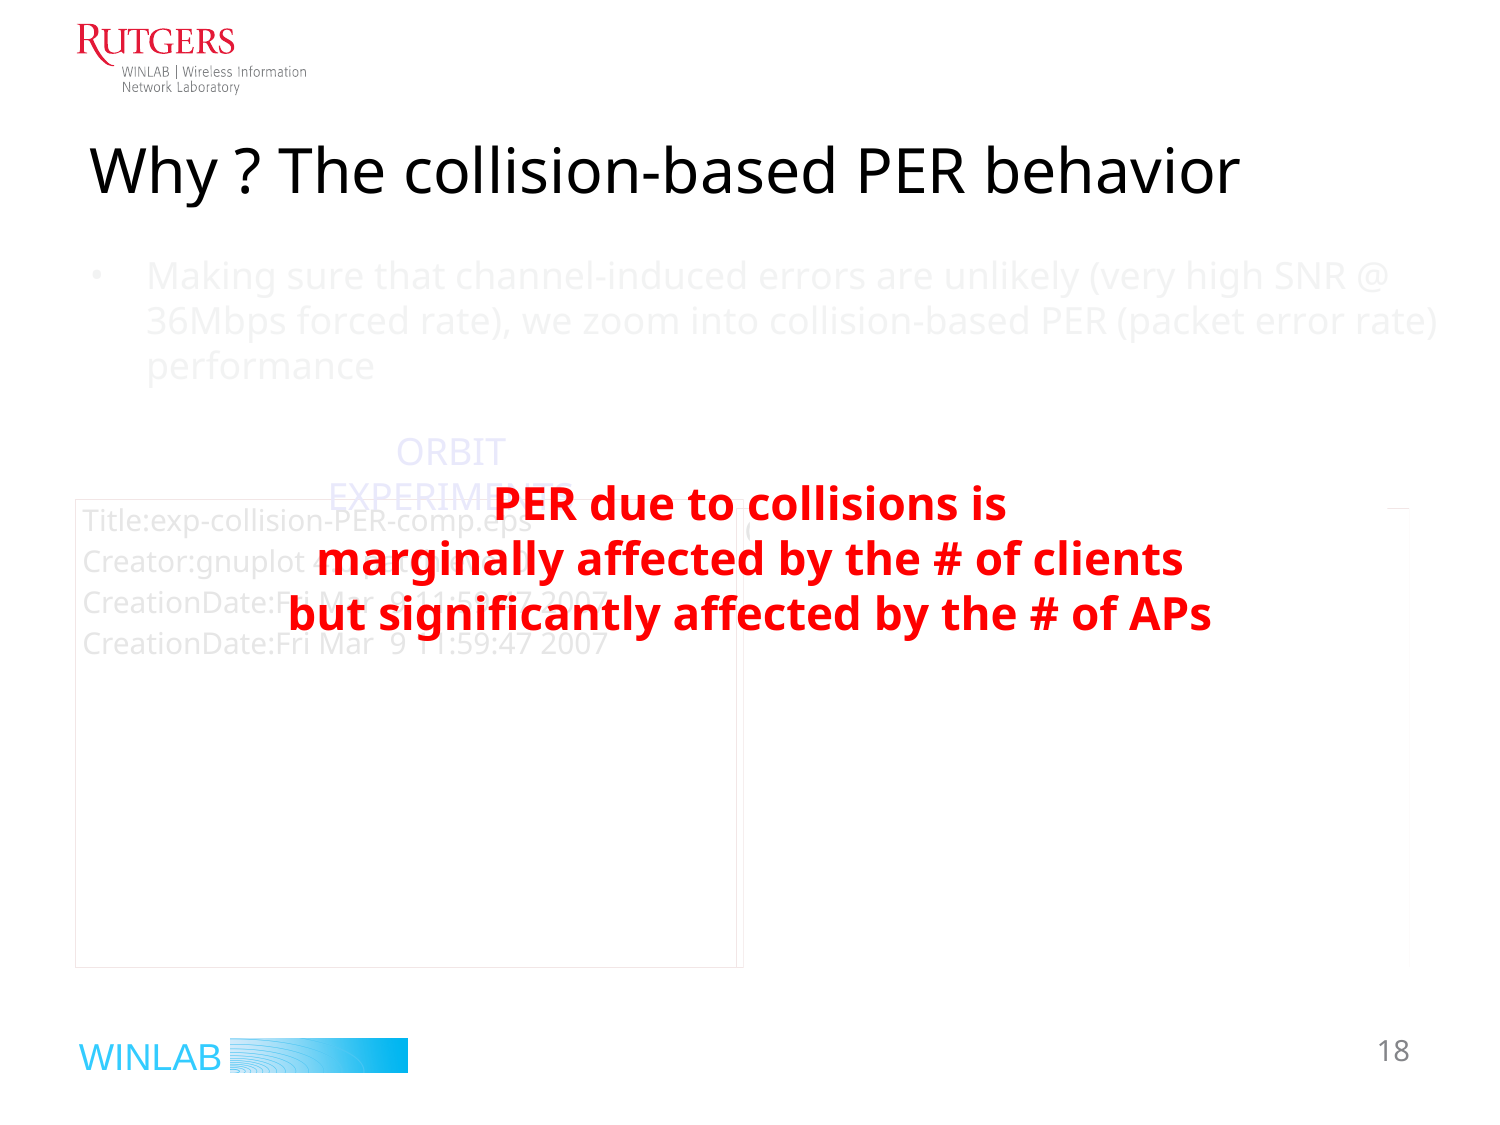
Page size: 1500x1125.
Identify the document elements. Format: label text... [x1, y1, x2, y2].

picture [230, 1038, 383, 1073]
text_box PER due to collisions is marginally affected by the # of clients but significantly affected by the # of APs [0, 207, 1500, 1033]
title Why ? The collision-based PER behavior [75, 99, 1426, 207]
